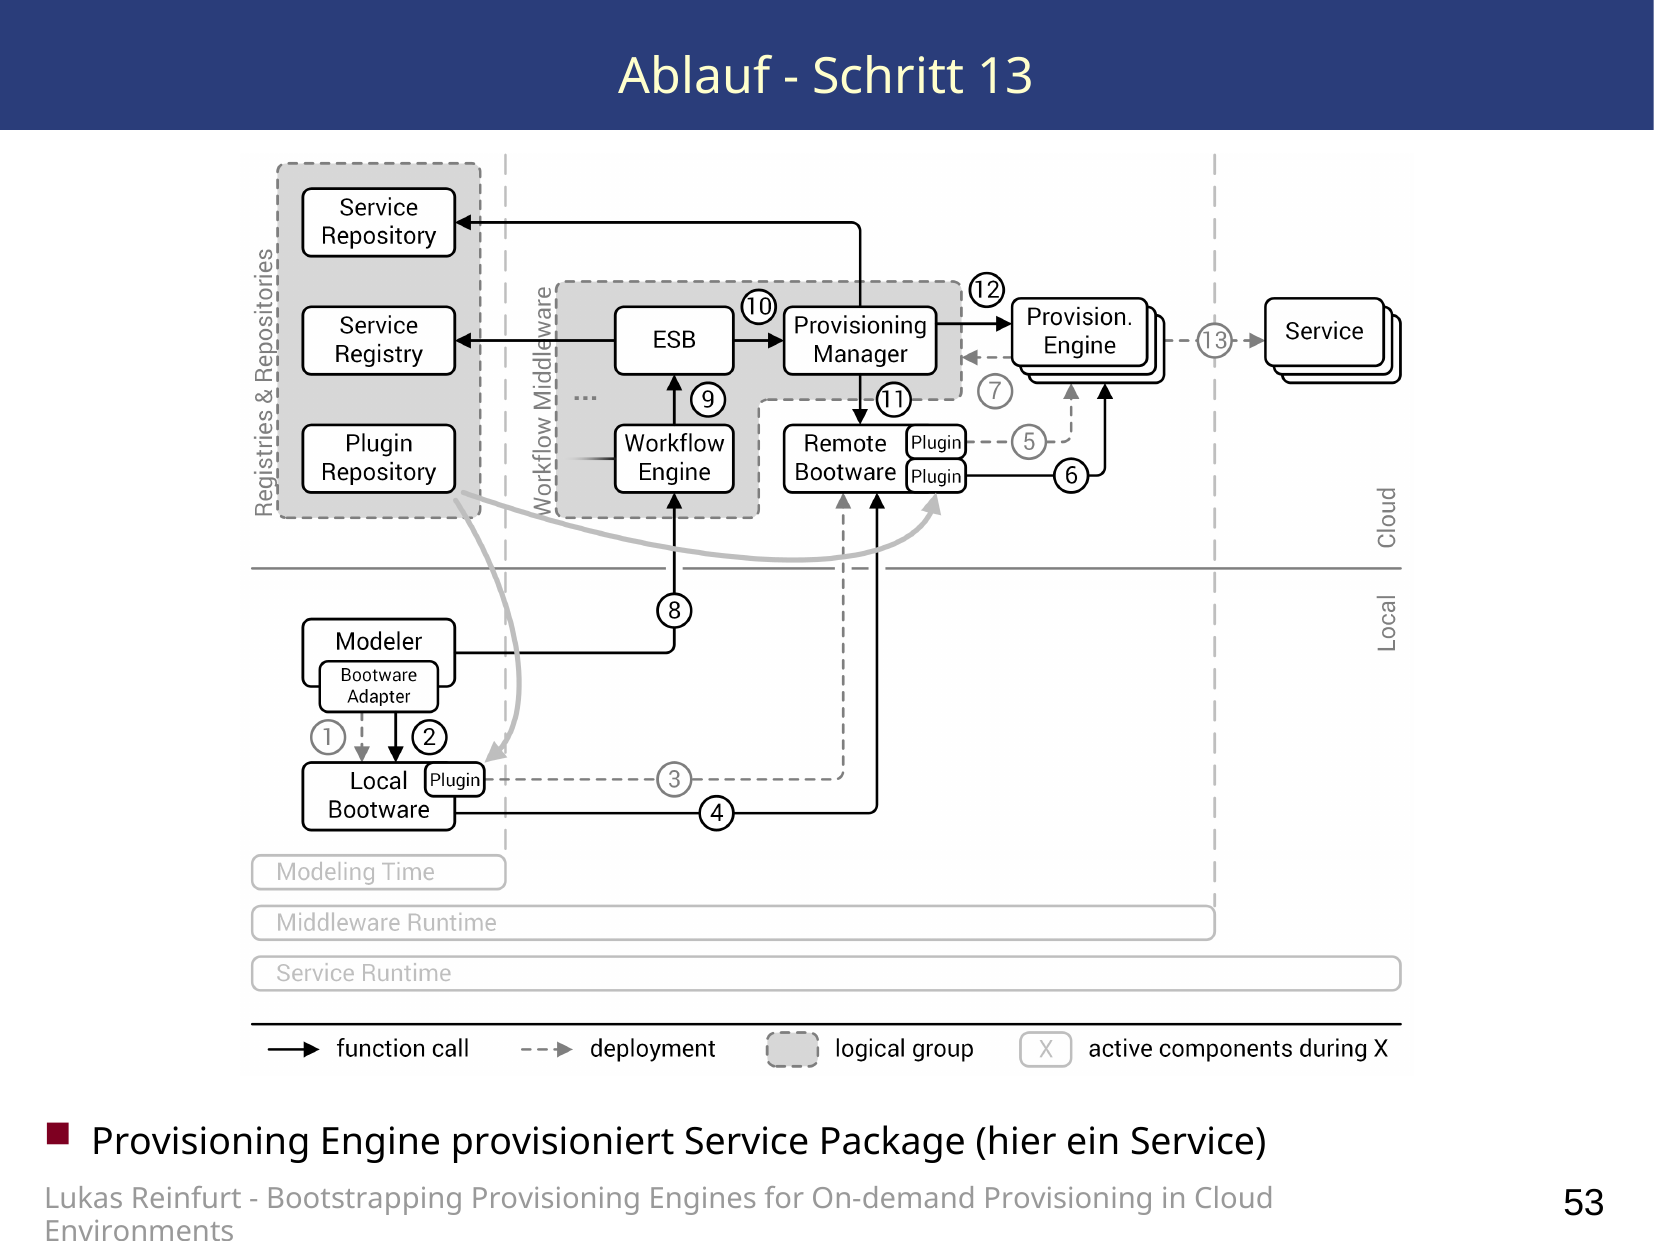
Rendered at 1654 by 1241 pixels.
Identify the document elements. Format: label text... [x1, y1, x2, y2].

picture [240, 153, 1414, 1077]
title Ablauf - Schritt 13 [47, 23, 1607, 119]
text_box Provisioning Engine provisioniert Service Package (hier ein Service) [29, 1095, 1605, 1156]
